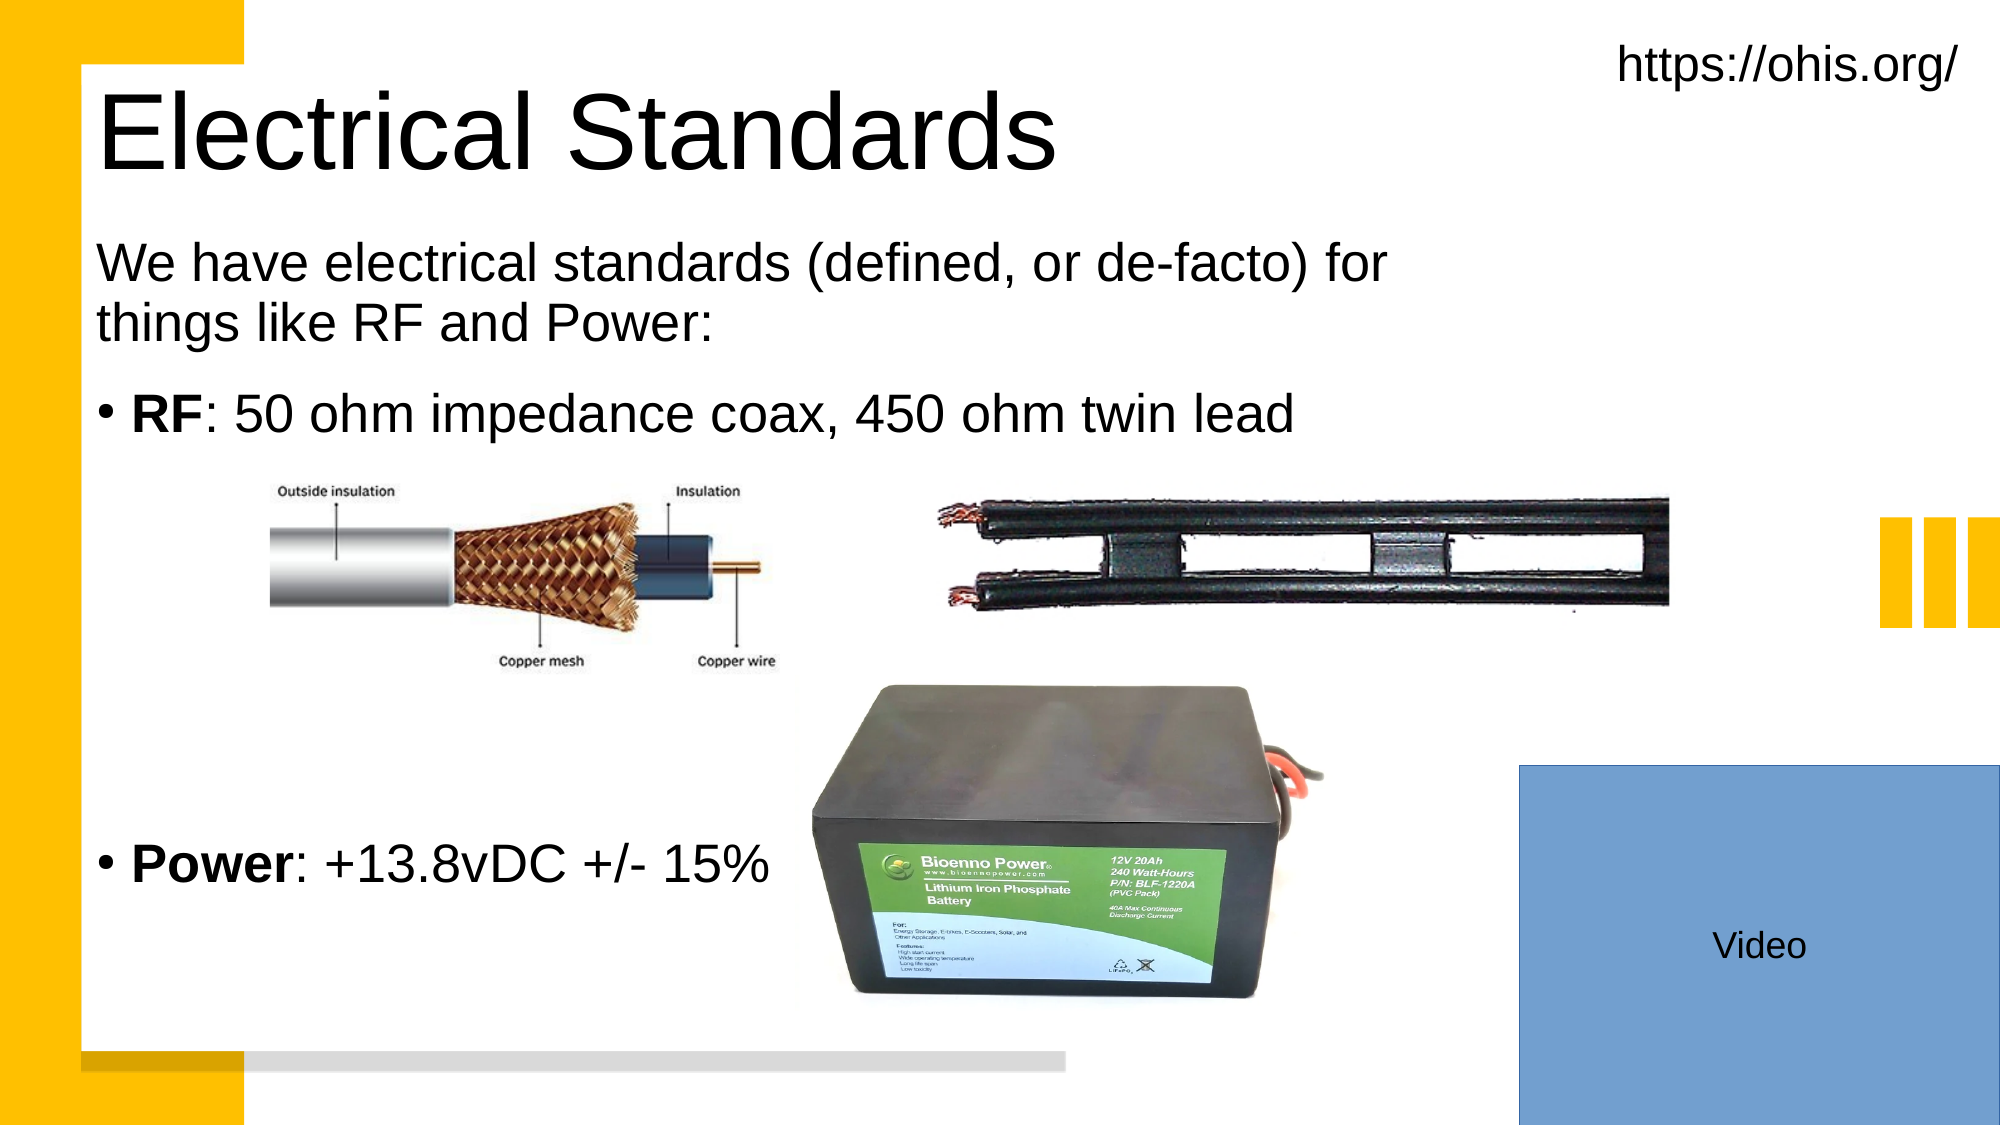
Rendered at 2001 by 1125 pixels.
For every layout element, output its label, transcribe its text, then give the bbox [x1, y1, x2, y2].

picture [269, 464, 781, 689]
picture [795, 675, 1335, 1011]
text_box Electrical Standards [81, 64, 1921, 201]
text_box Video [1519, 765, 2000, 1125]
text_box https://ohis.org/ [1590, 29, 1974, 105]
text_box We have electrical standards (defined, or de-facto) for things like RF and Power: RF: 50 ohm impedance coax, 450 ohm twin lead Power: +13.8vDC +/- 15% [81, 224, 1516, 1036]
text_box [0, 0, 2000, 1125]
picture [900, 465, 1682, 631]
